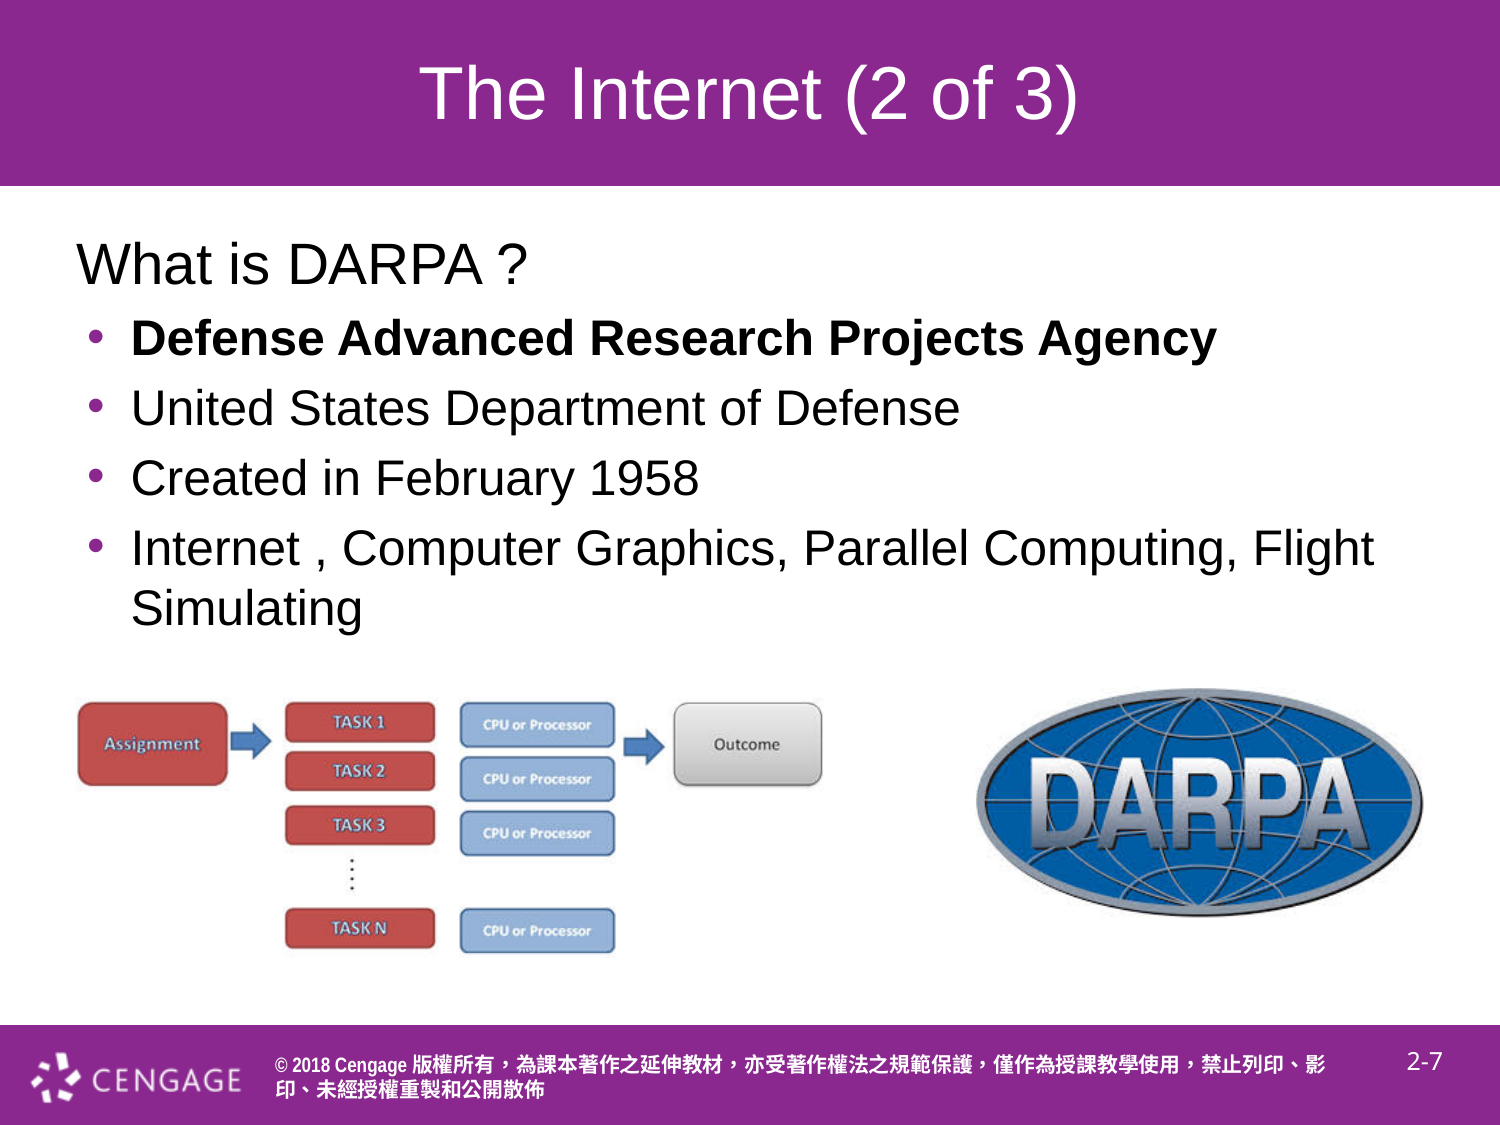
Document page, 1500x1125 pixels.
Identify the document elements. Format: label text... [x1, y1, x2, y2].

picture [975, 687, 1425, 919]
picture [21, 1043, 246, 1111]
list What is DARPA ? Defense Advanced Research Projects Agency United States Department of Defense Created in February 1958 Internet , Computer Graphics, Parallel Computing, Flight Simulating [12, 218, 1425, 963]
title The Internet (2 of 3) [7, 4, 1493, 175]
picture [75, 687, 825, 966]
